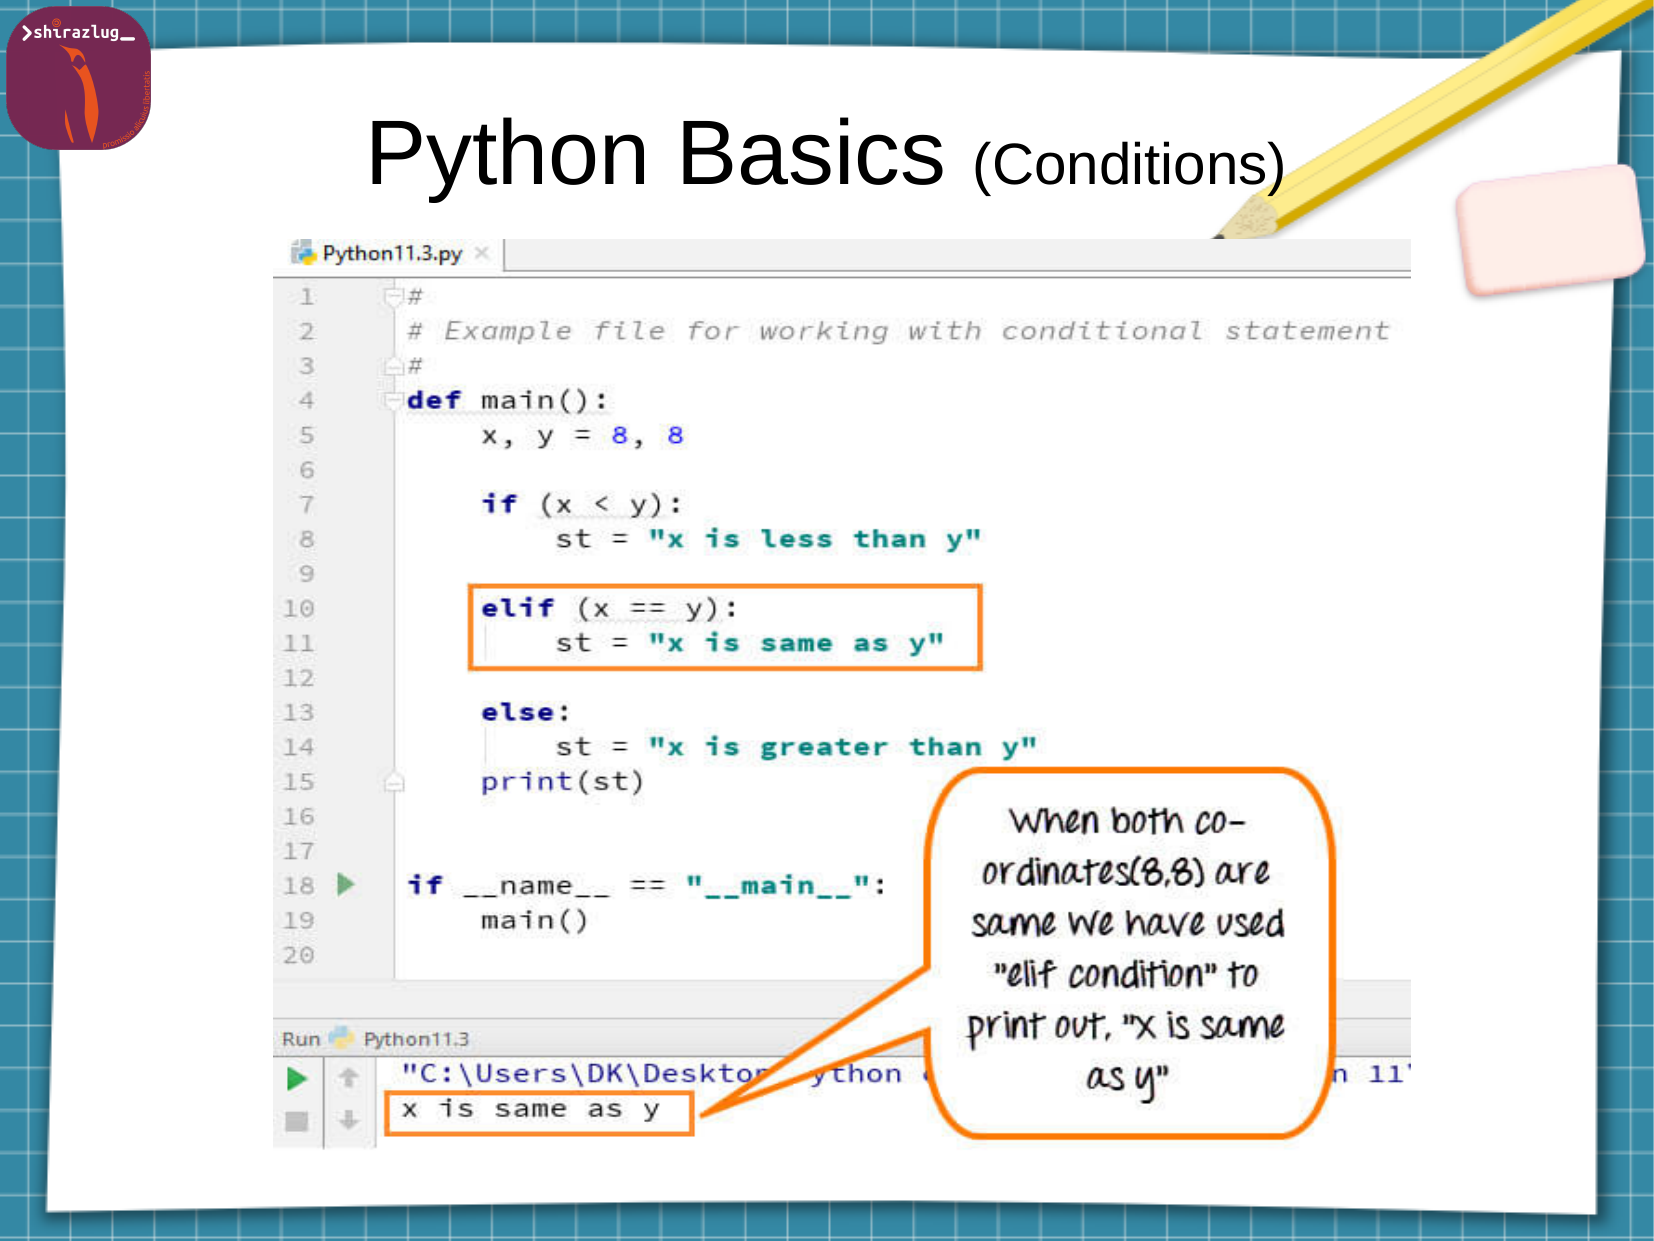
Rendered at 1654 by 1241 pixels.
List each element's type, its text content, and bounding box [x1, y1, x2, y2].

title Python Basics (Conditions) [82, 49, 1571, 257]
picture [0, 0, 1654, 1241]
